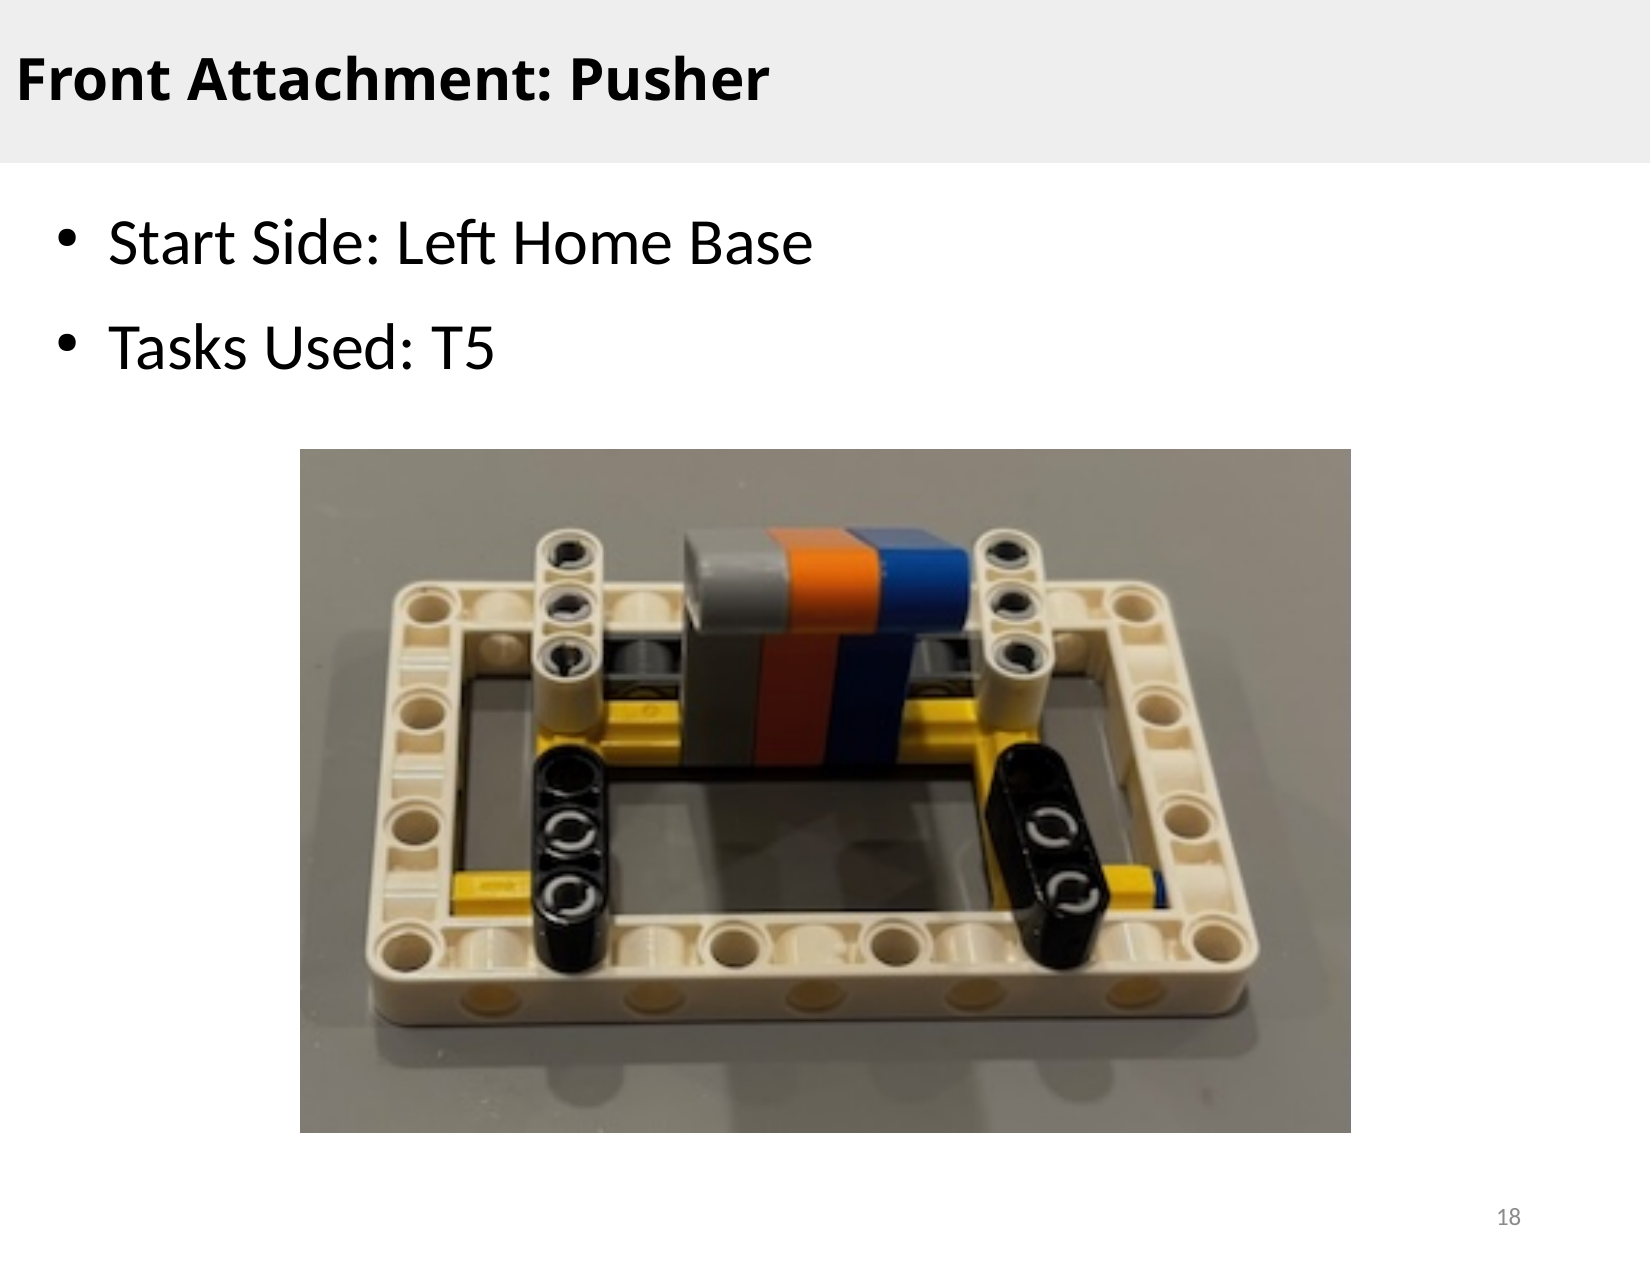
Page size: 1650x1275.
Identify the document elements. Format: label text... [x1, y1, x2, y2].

picture [300, 449, 1351, 1133]
title Front Attachment: Pusher [0, 0, 1650, 163]
list Start Side: Left Home Base Tasks Used: T5 [37, 207, 1595, 488]
